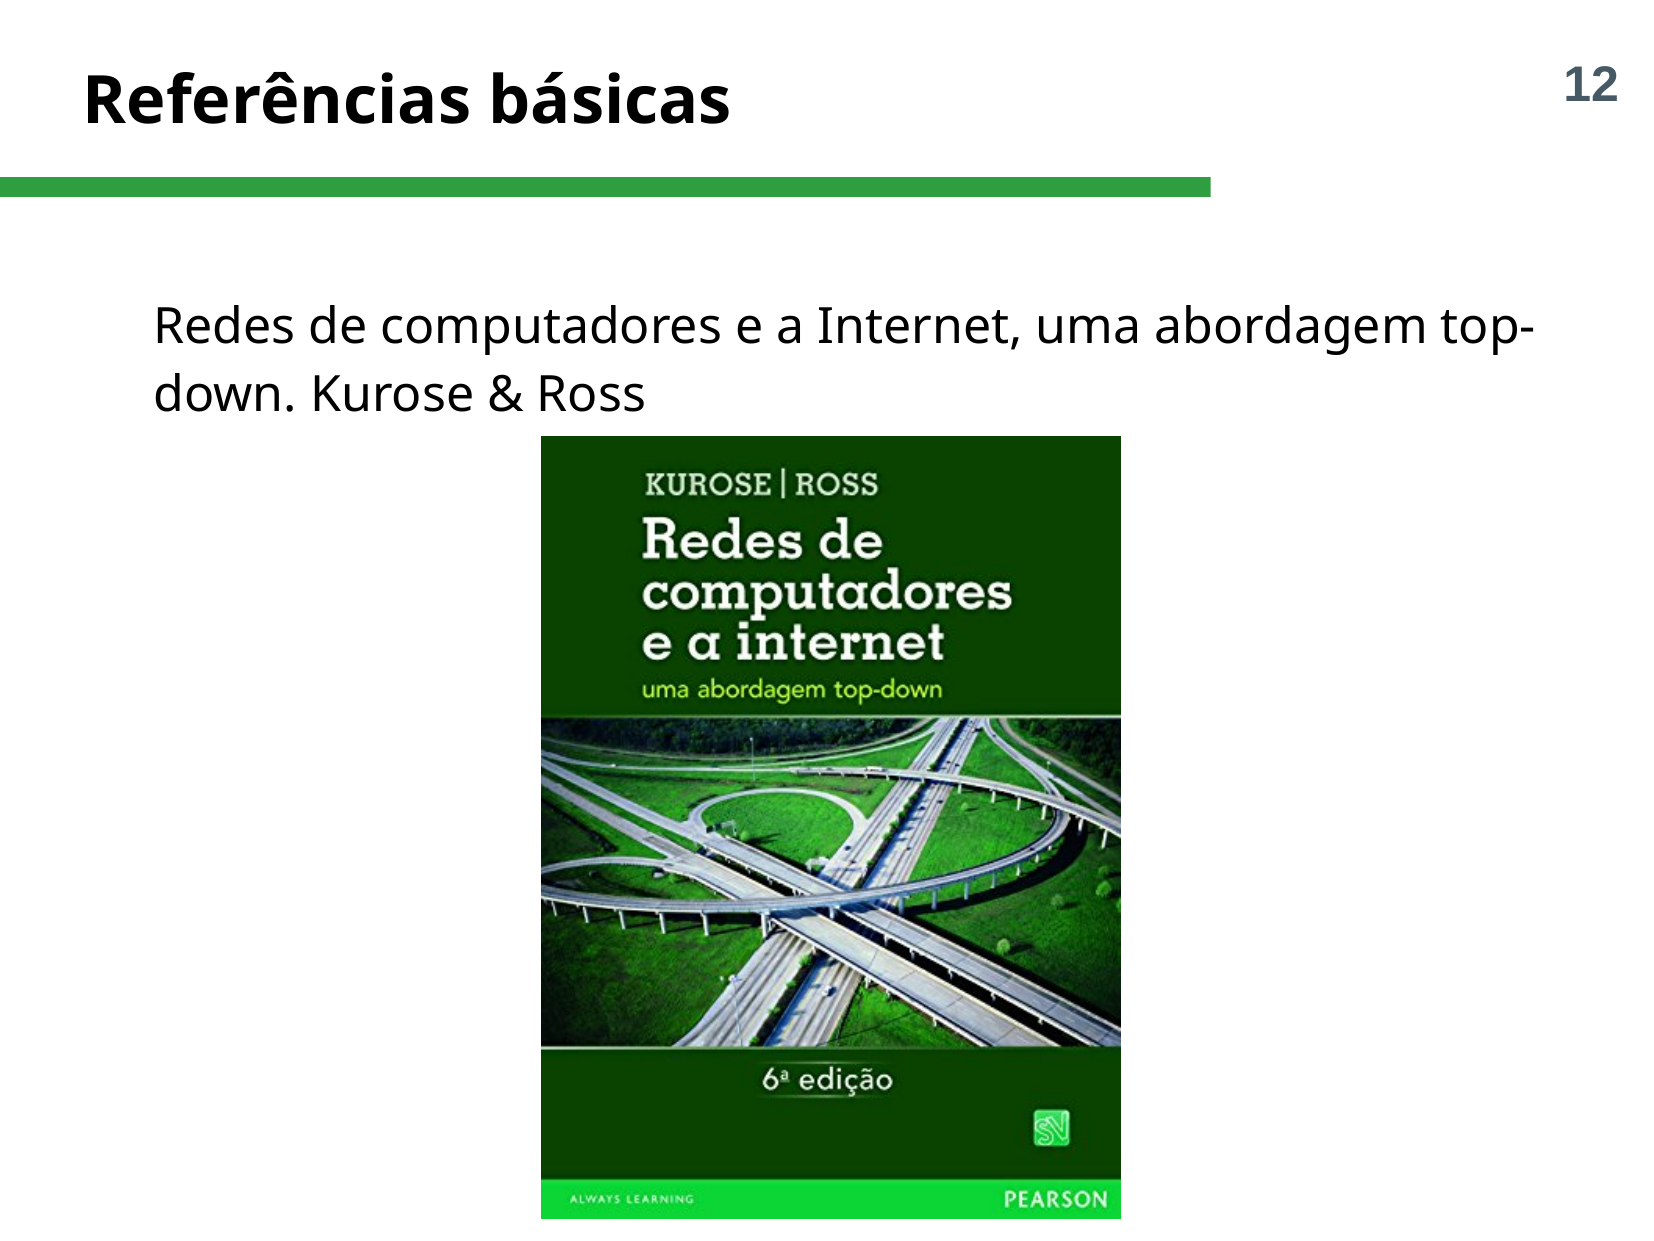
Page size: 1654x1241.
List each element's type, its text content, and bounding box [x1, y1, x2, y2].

picture [541, 436, 1121, 1219]
list Redes de computadores e a Internet, uma abordagem top-down. Kurose & Ross [82, 290, 1571, 1216]
title Referências básicas [82, 0, 1152, 202]
